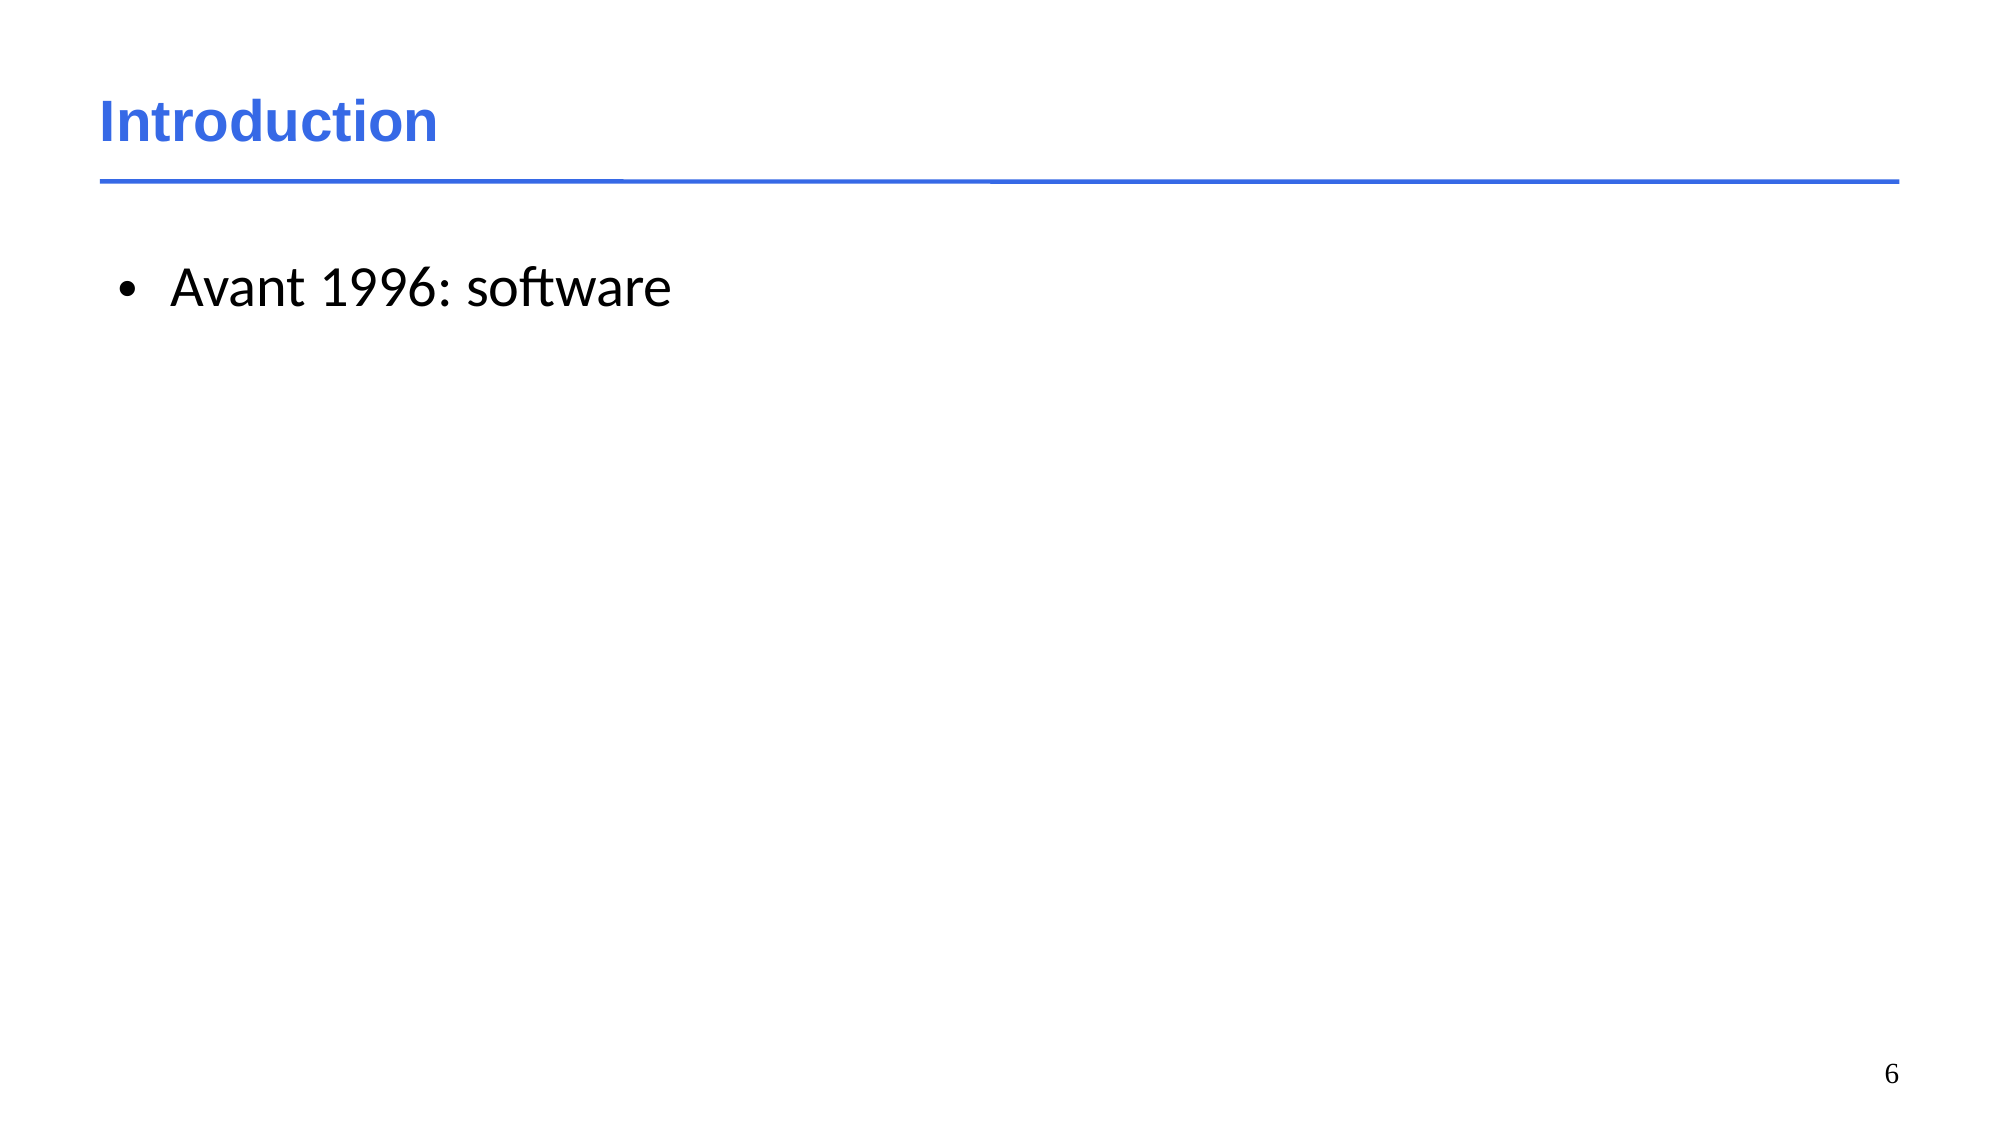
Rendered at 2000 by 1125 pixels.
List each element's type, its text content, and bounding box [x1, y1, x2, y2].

title Introduction [99, 27, 1900, 215]
list Avant 1996: software [99, 263, 1900, 976]
